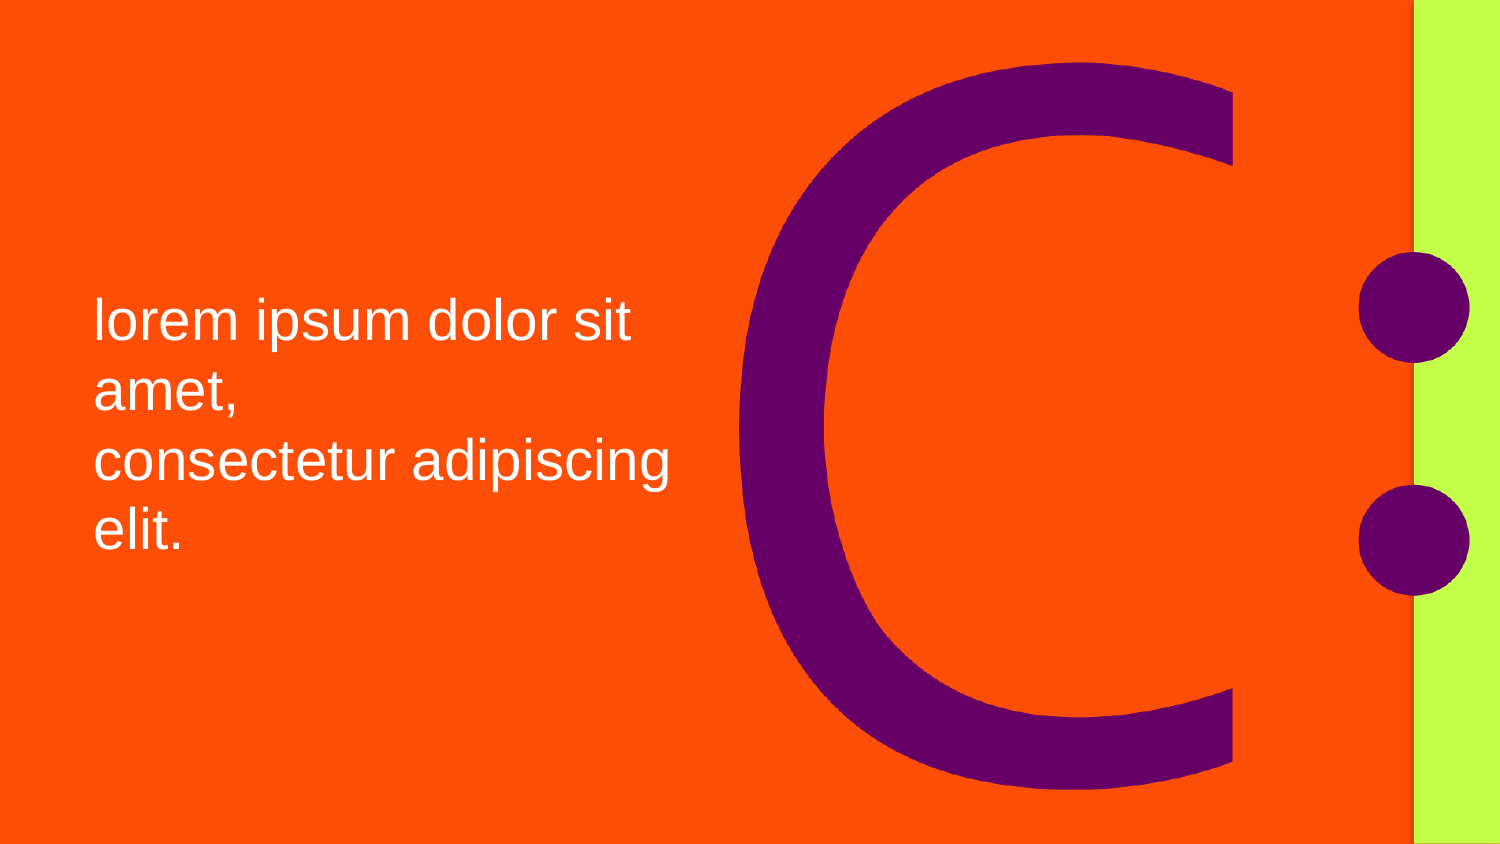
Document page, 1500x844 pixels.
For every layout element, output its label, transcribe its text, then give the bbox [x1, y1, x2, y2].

picture [709, 36, 1496, 815]
text_box [1413, 0, 1500, 844]
title lorem ipsum dolor sit amet, consectetur adipiscing elit. [78, 0, 740, 844]
